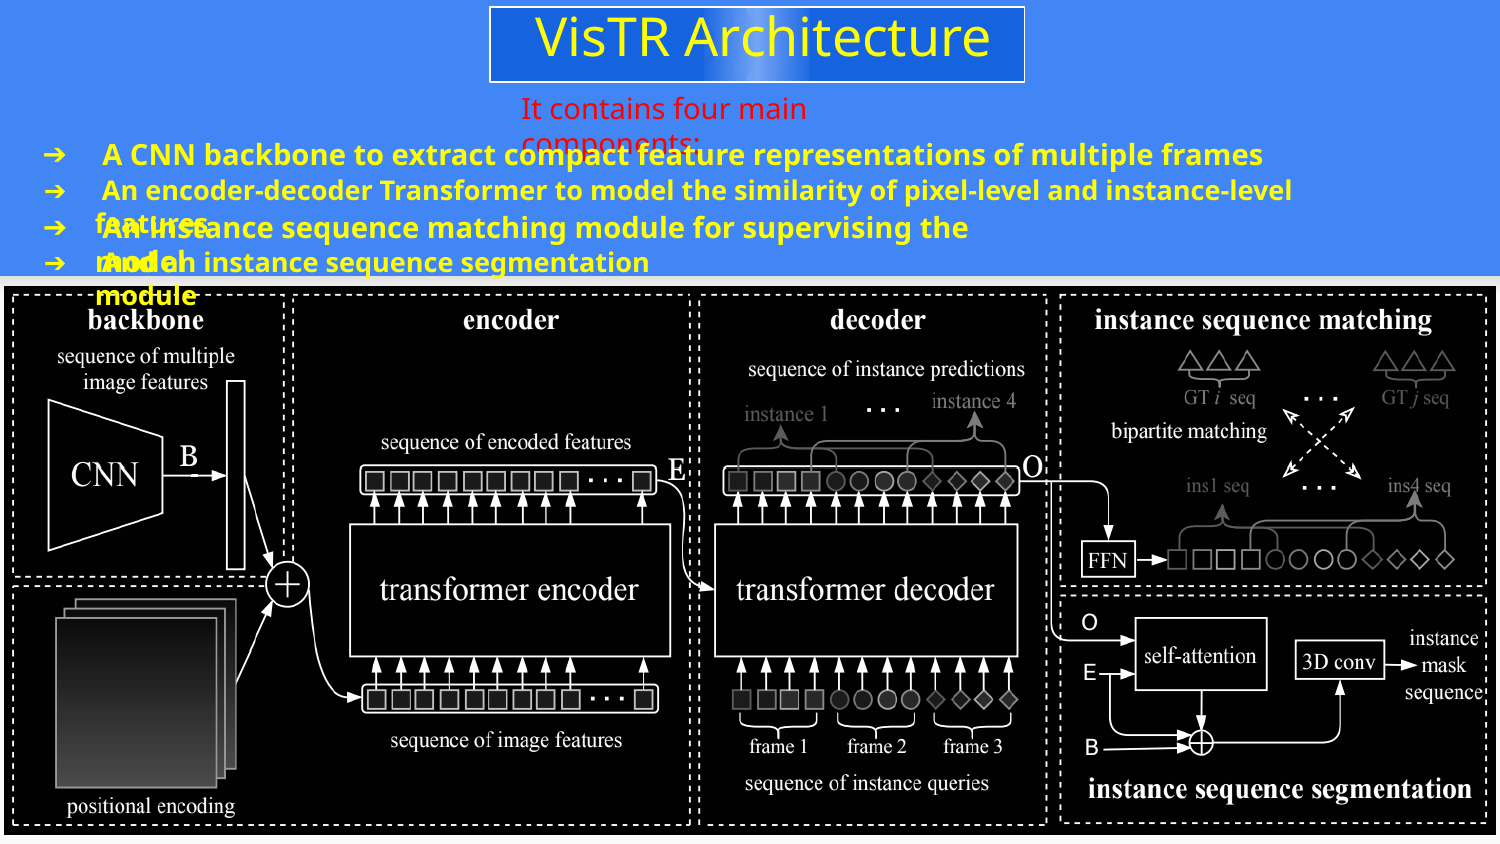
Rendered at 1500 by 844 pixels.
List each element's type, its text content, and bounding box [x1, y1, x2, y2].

text_box It contains four main components: [506, 75, 1008, 121]
title VisTR Architecture [490, 6, 1025, 83]
text_box A CNN backbone to extract compact feature representations of multiple frames [4, 121, 1361, 222]
picture [4, 286, 1496, 835]
text_box An encoder-decoder Transformer to model the similarity of pixel-level and instance-level features [4, 158, 1315, 254]
text_box An instance sequence matching module for supervising the model [4, 193, 992, 294]
text_box And an instance sequence segmentation module [4, 230, 750, 358]
